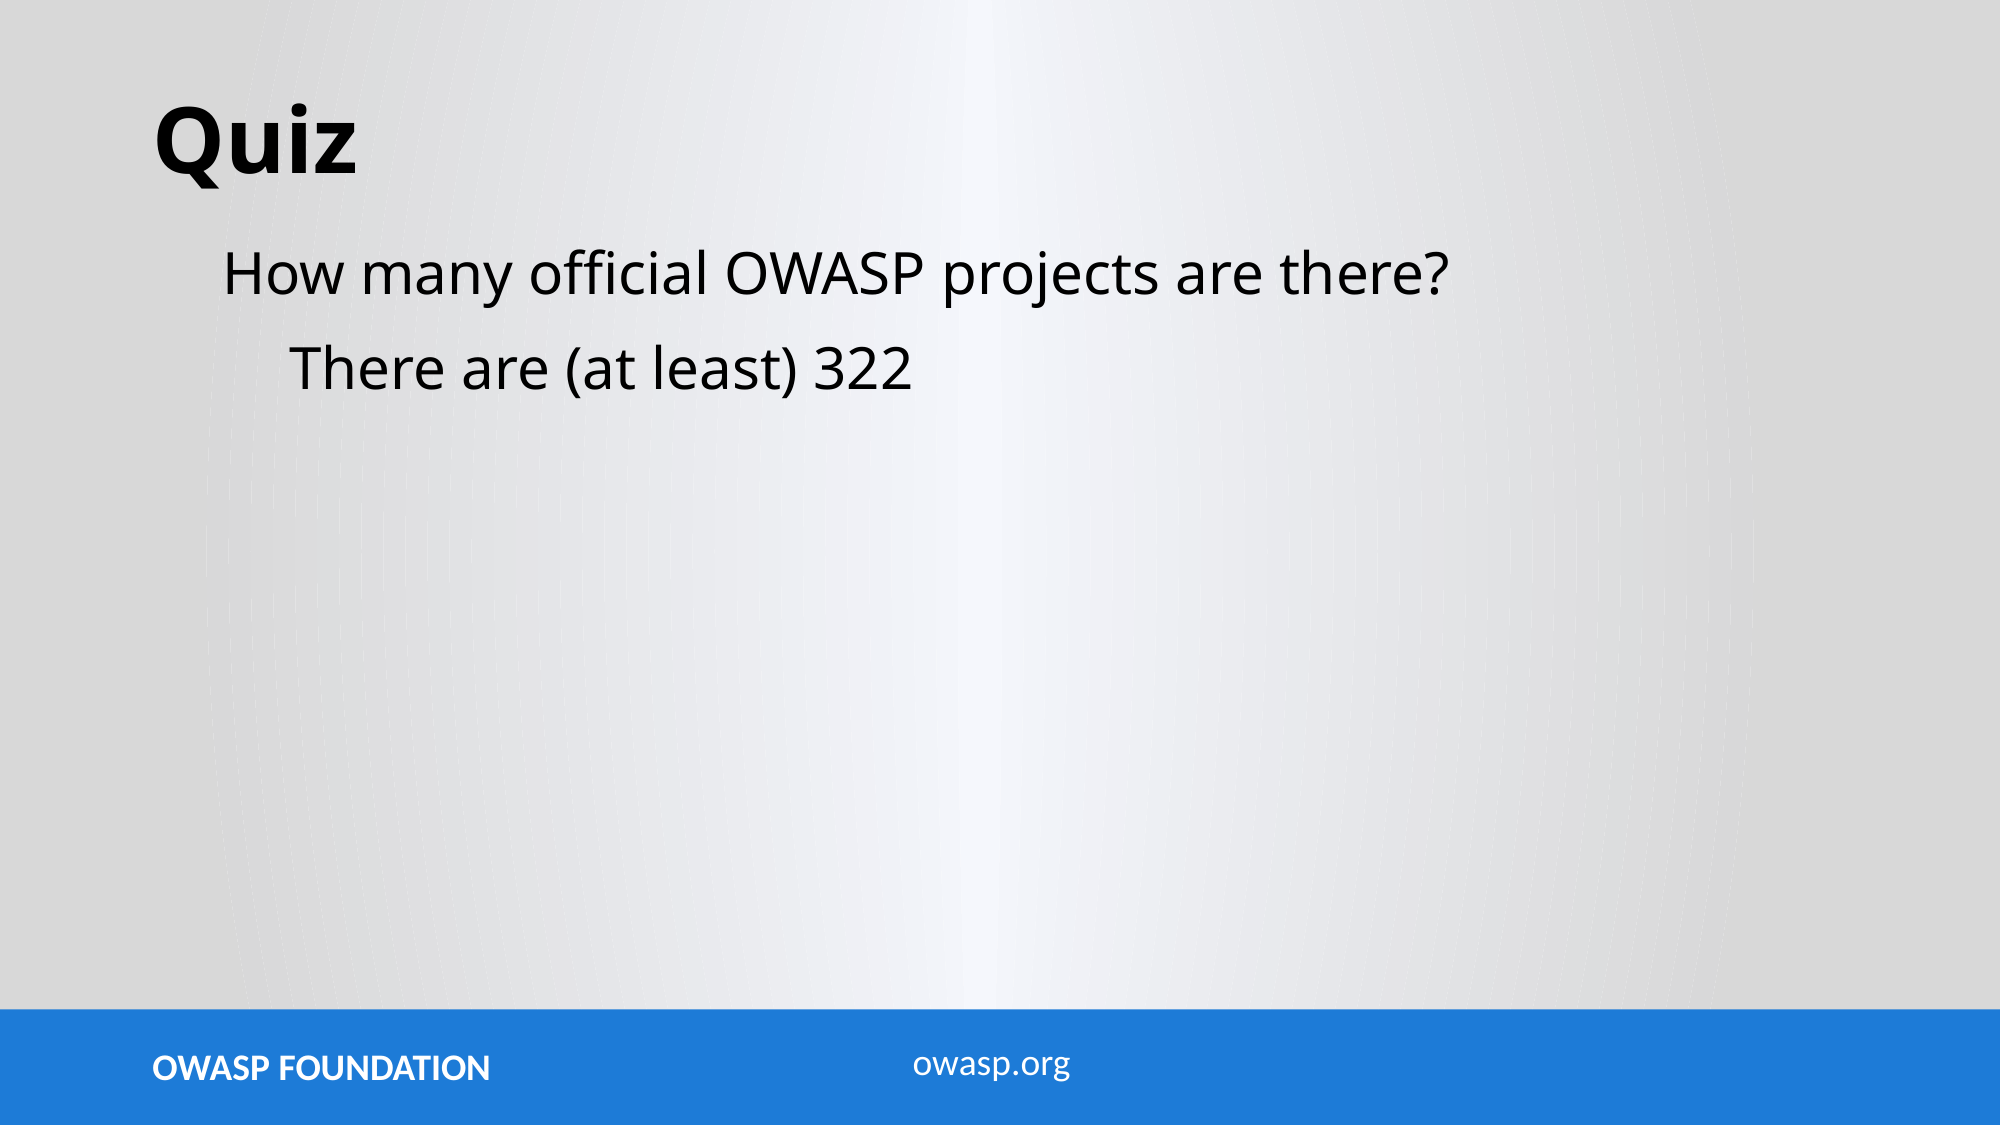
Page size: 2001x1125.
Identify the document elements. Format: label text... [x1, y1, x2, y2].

title Quiz [137, 35, 1863, 253]
list How many official OWASP projects are there? There are (at least) 322 [132, 237, 1858, 880]
